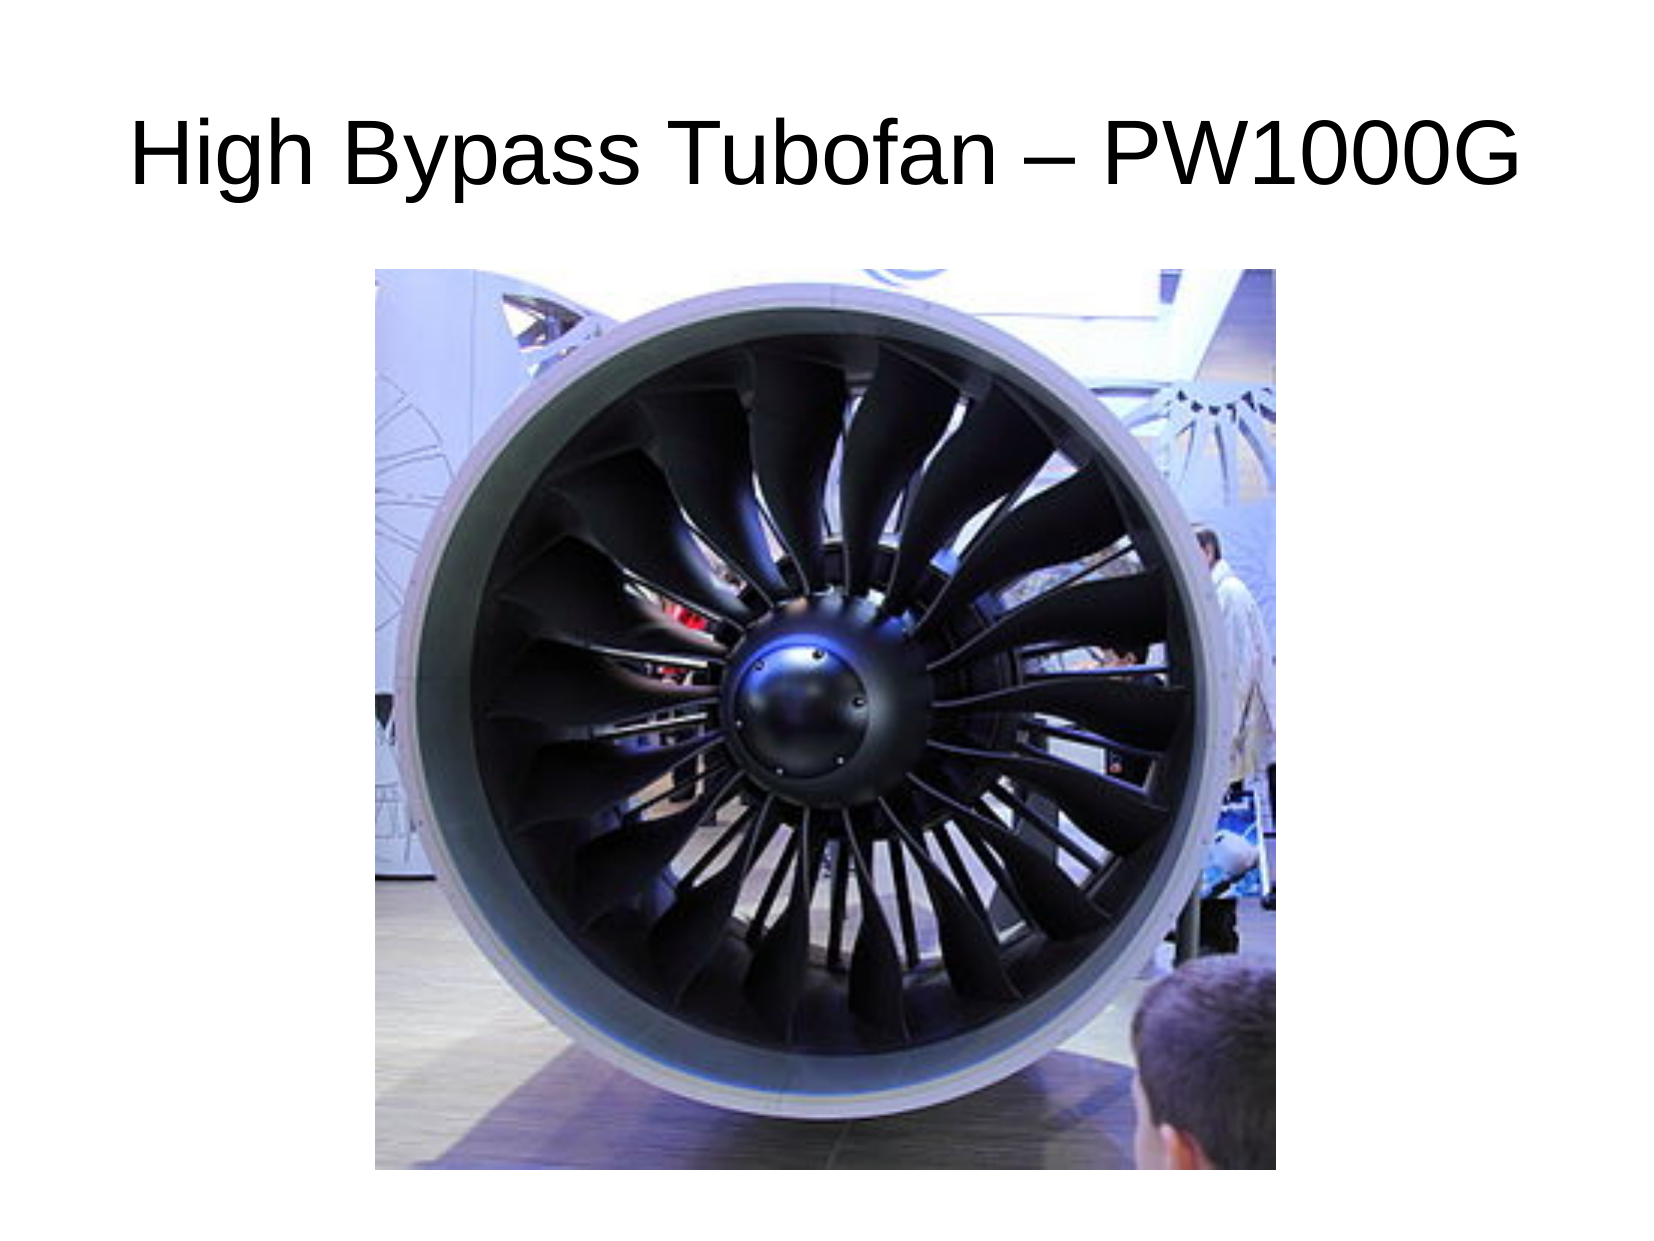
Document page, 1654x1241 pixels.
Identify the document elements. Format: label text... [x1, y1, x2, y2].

picture [375, 269, 1276, 1171]
title High Bypass Tubofan – PW1000G [82, 49, 1571, 257]
